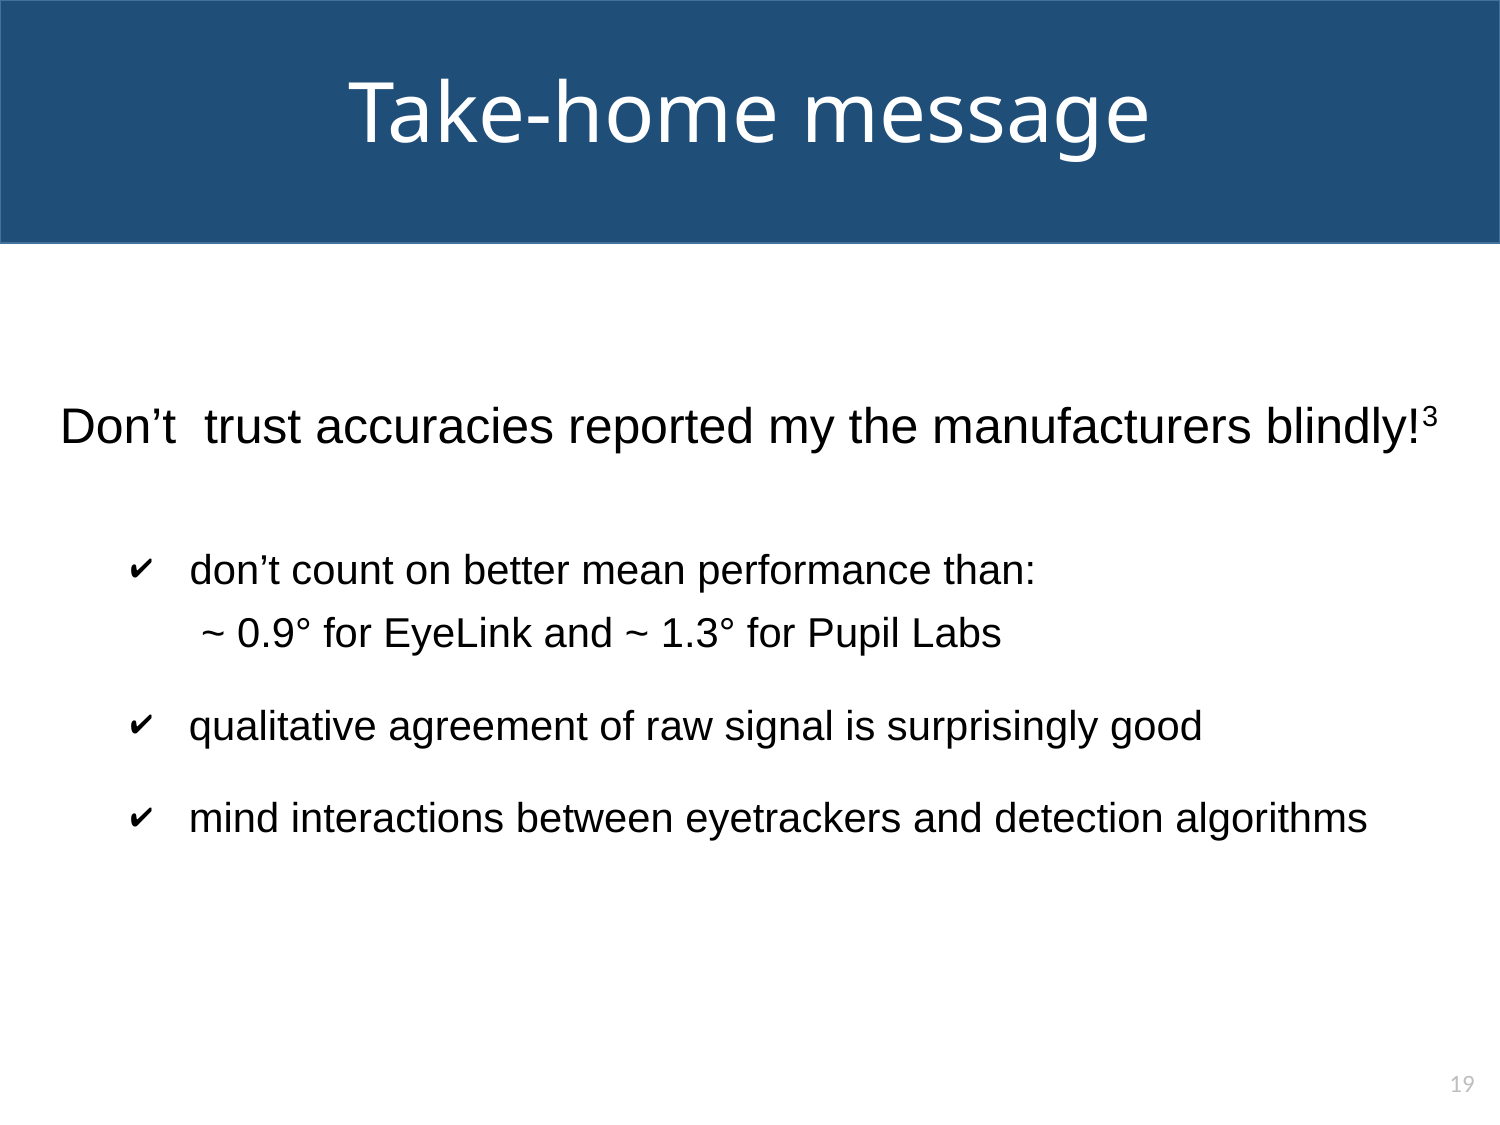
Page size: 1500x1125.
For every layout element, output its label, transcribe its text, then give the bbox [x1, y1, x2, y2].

text_box Don’t trust accuracies reported my the manufacturers blindly!3 don’t count on better mean performance than: ~ 0.9° for EyeLink and ~ 1.3° for Pupil Labs qualitative agreement of raw signal is surprisingly good mind interactions between eyetrackers and detection algorithms [45, 390, 1471, 1037]
title Take-home message [103, 62, 1397, 168]
